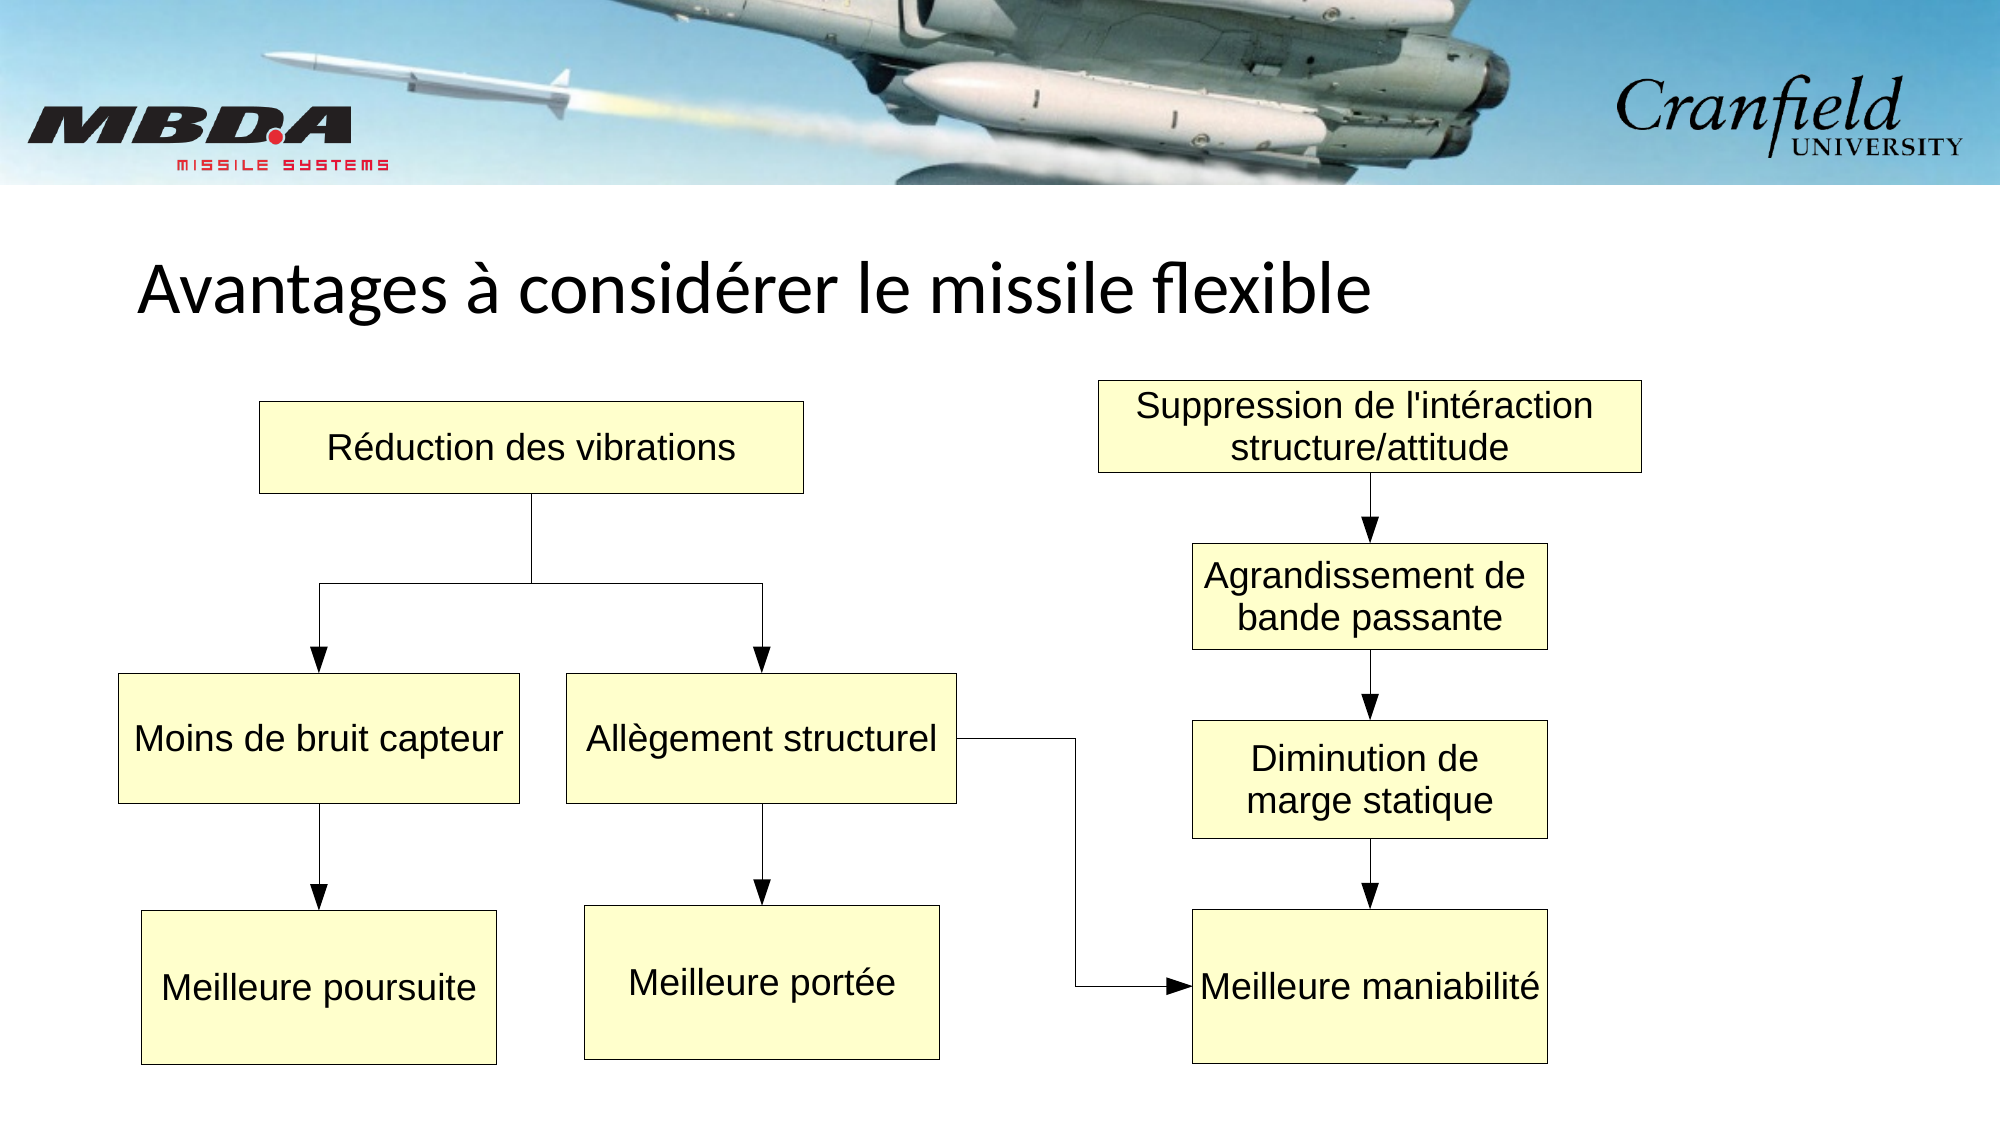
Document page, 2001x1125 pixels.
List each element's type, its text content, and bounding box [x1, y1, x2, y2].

picture [0, 0, 2000, 185]
text_box Allègement structurel [566, 673, 957, 804]
title Avantages à considérer le missile flexible [137, 214, 1863, 377]
text_box Meilleure maniabilité [1192, 909, 1548, 1064]
text_box Suppression de l'intéraction structure/attitude [1098, 380, 1642, 473]
text_box Diminution de marge statique [1192, 720, 1548, 839]
text_box Moins de bruit capteur [118, 673, 520, 804]
text_box Meilleure poursuite [141, 910, 497, 1065]
text_box Réduction des vibrations [259, 401, 804, 494]
text_box Agrandissement de bande passante [1192, 543, 1548, 650]
text_box Meilleure portée [584, 905, 940, 1060]
